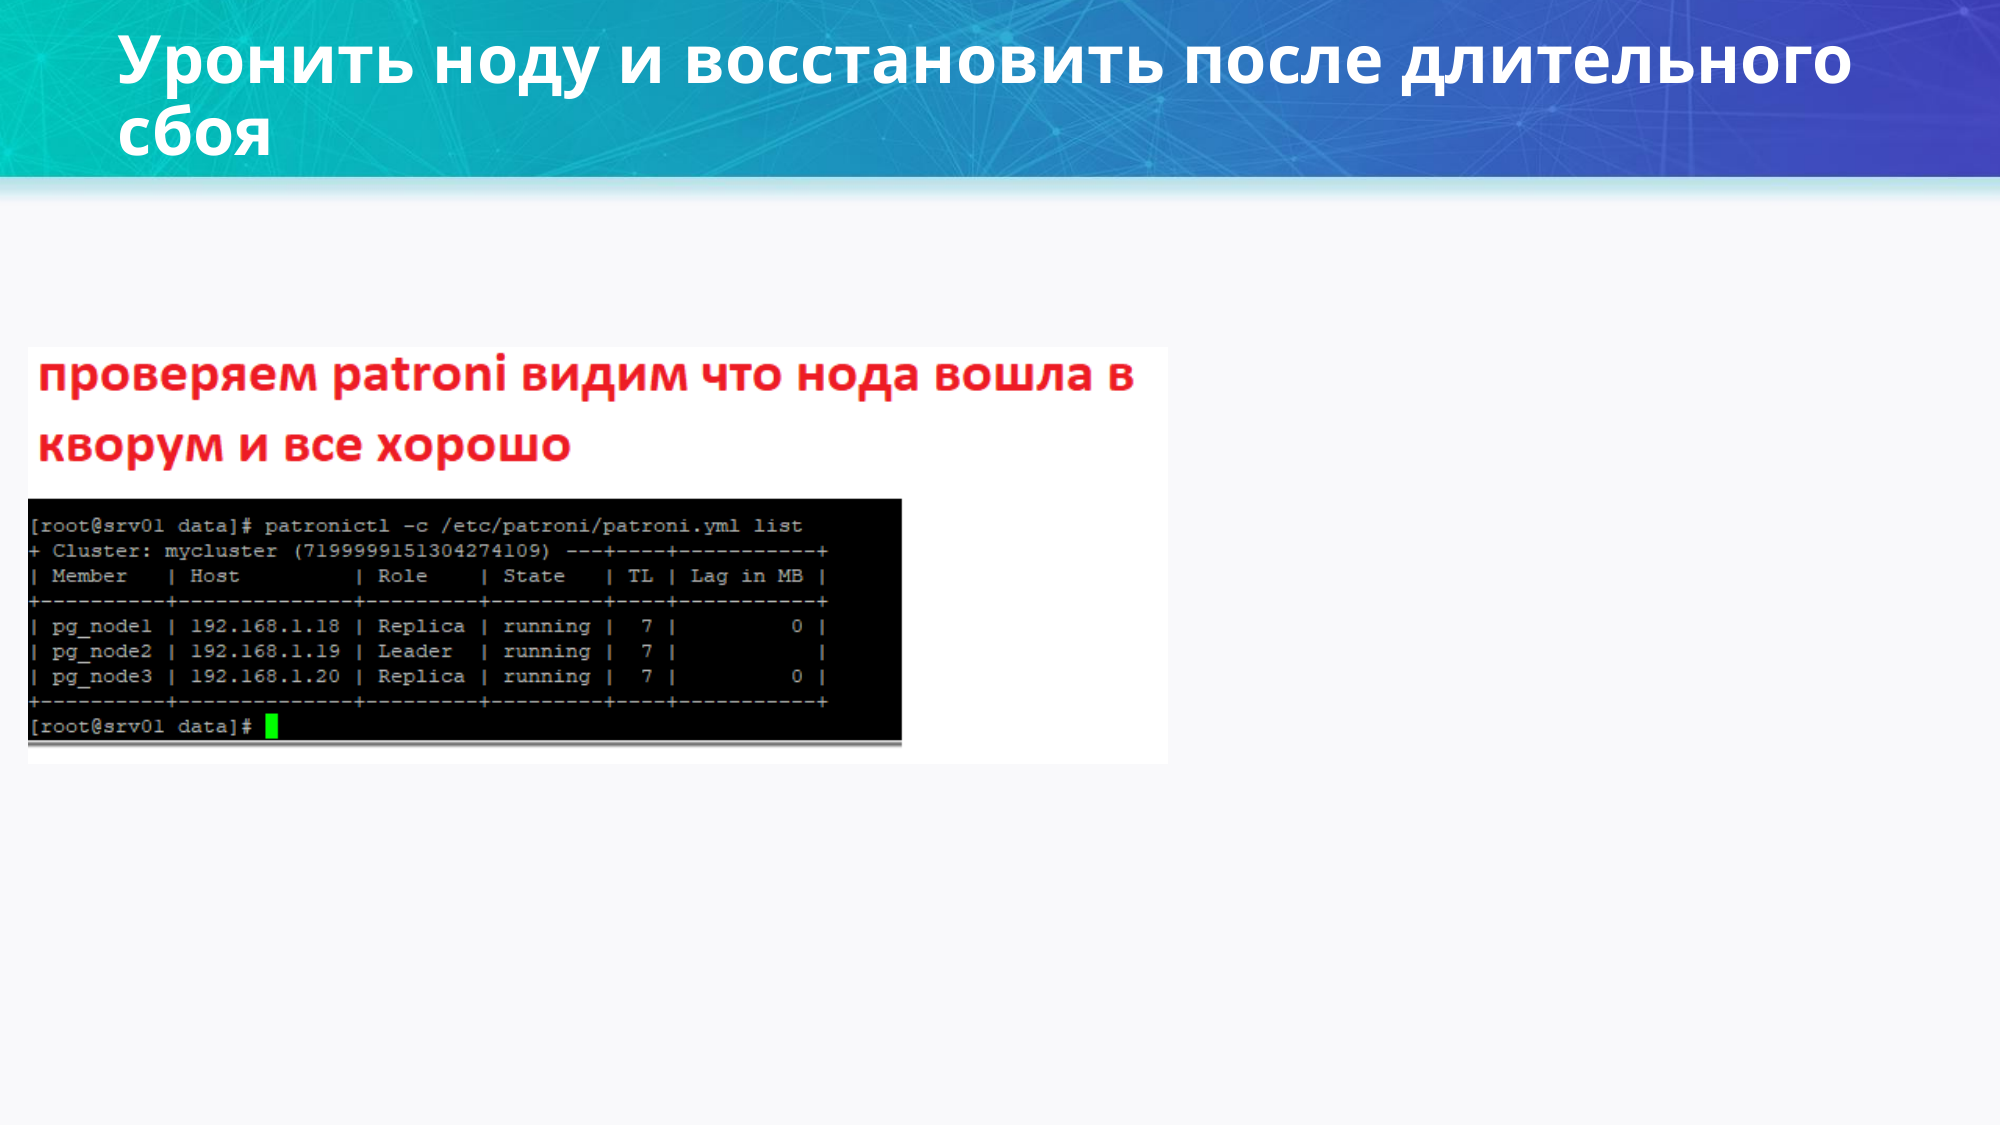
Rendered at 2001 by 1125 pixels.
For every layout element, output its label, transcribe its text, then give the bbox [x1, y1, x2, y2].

text_box Уронить ноду и восстановить после длительного сбоя [117, 57, 1882, 140]
picture [0, 0, 2000, 1125]
